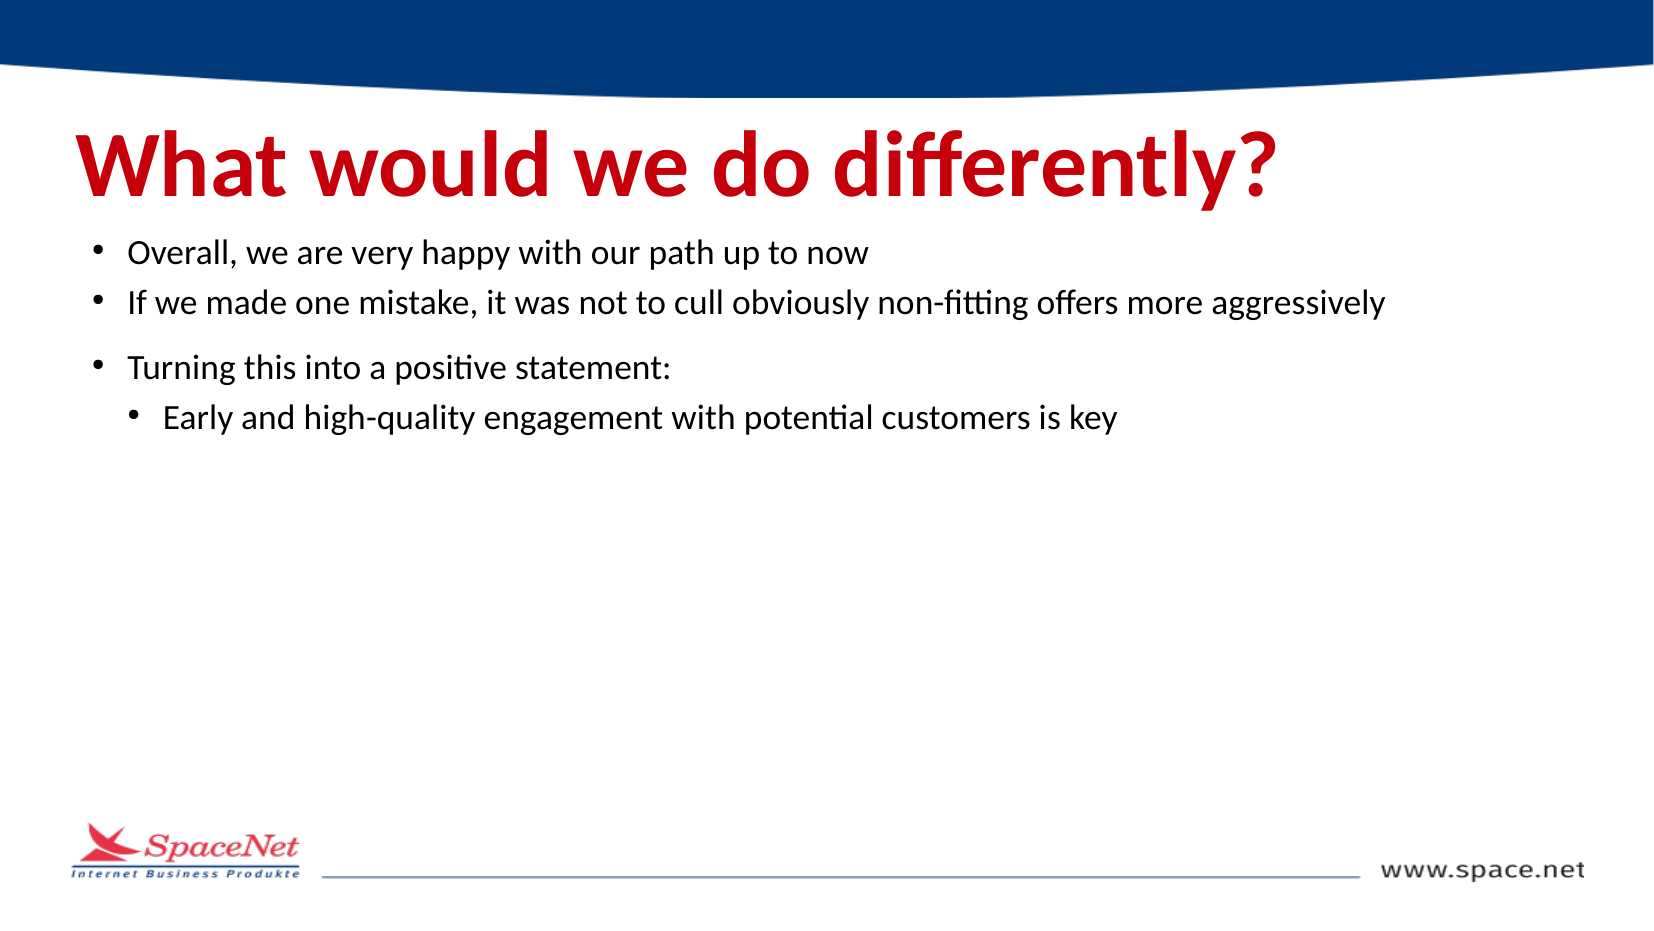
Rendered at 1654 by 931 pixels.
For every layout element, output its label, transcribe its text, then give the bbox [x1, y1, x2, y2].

text_box Overall, we are very happy with our path up to now If we made one mistake, it was not to cull obviously non-fitting offers more aggressively Turning this into a positive statement: Early and high-quality engagement with potential customers is key [77, 223, 1576, 445]
text_box What would we do differently? [60, 95, 1576, 223]
